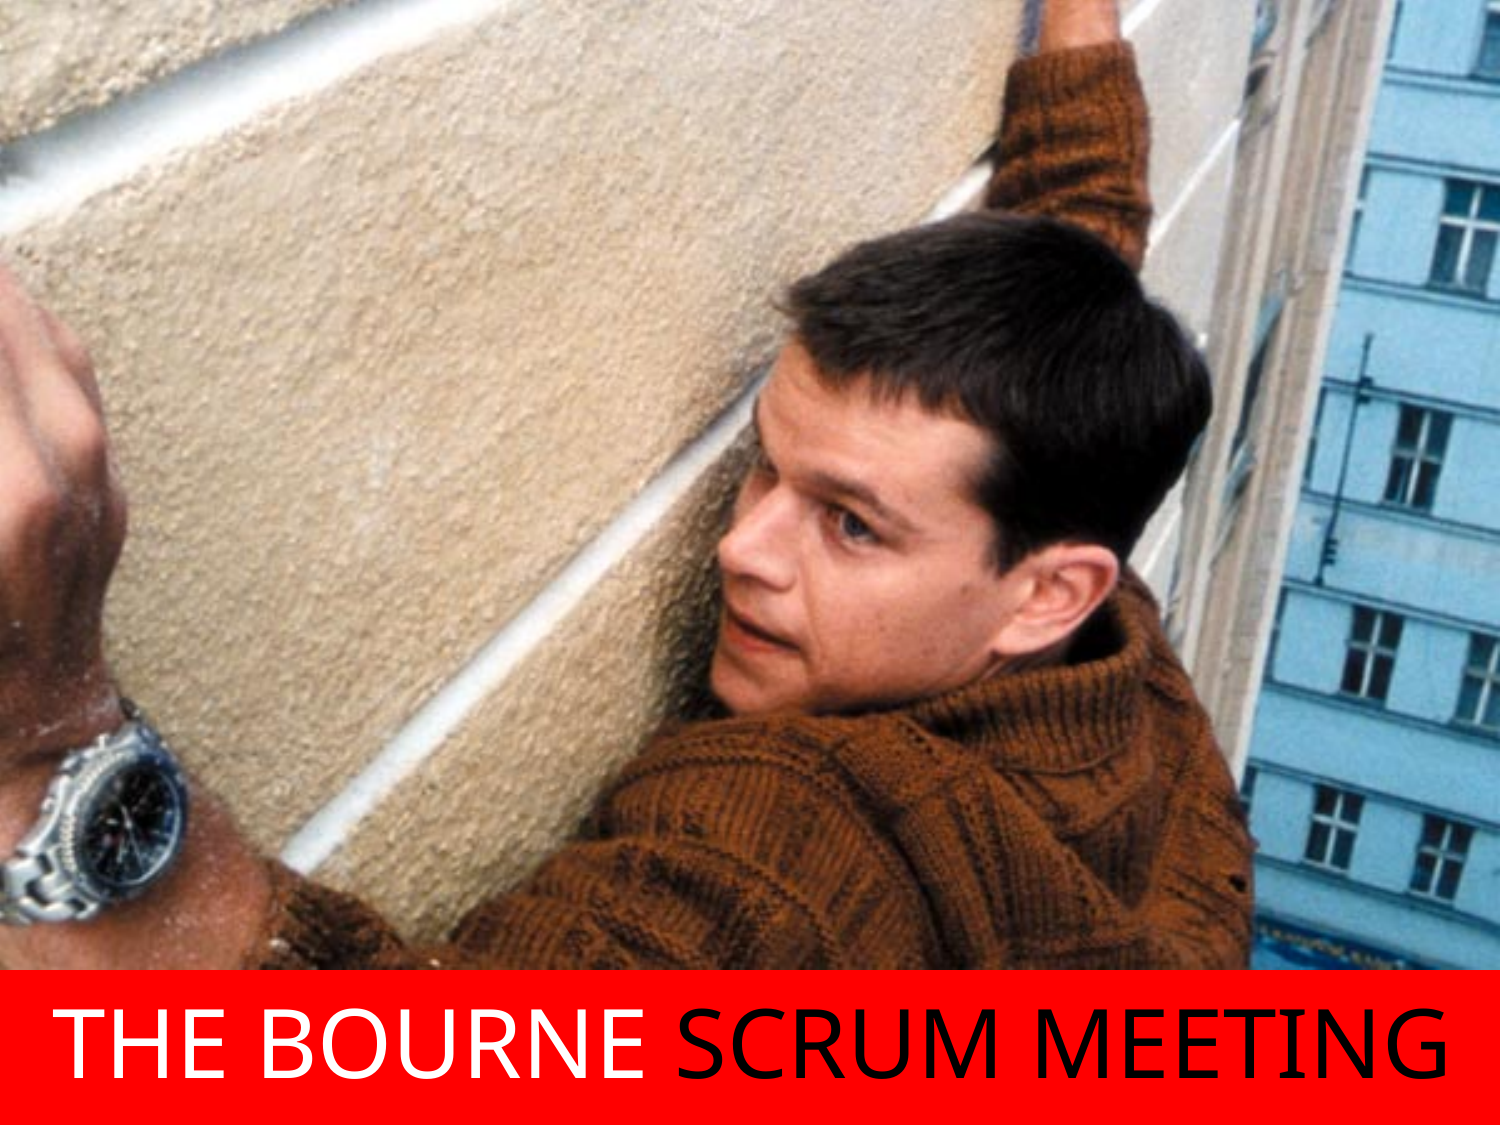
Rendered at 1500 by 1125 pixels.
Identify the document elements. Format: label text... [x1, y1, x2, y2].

picture [0, 0, 1500, 970]
list THE BOURNE SCRUM MEETING [28, 974, 1478, 1111]
